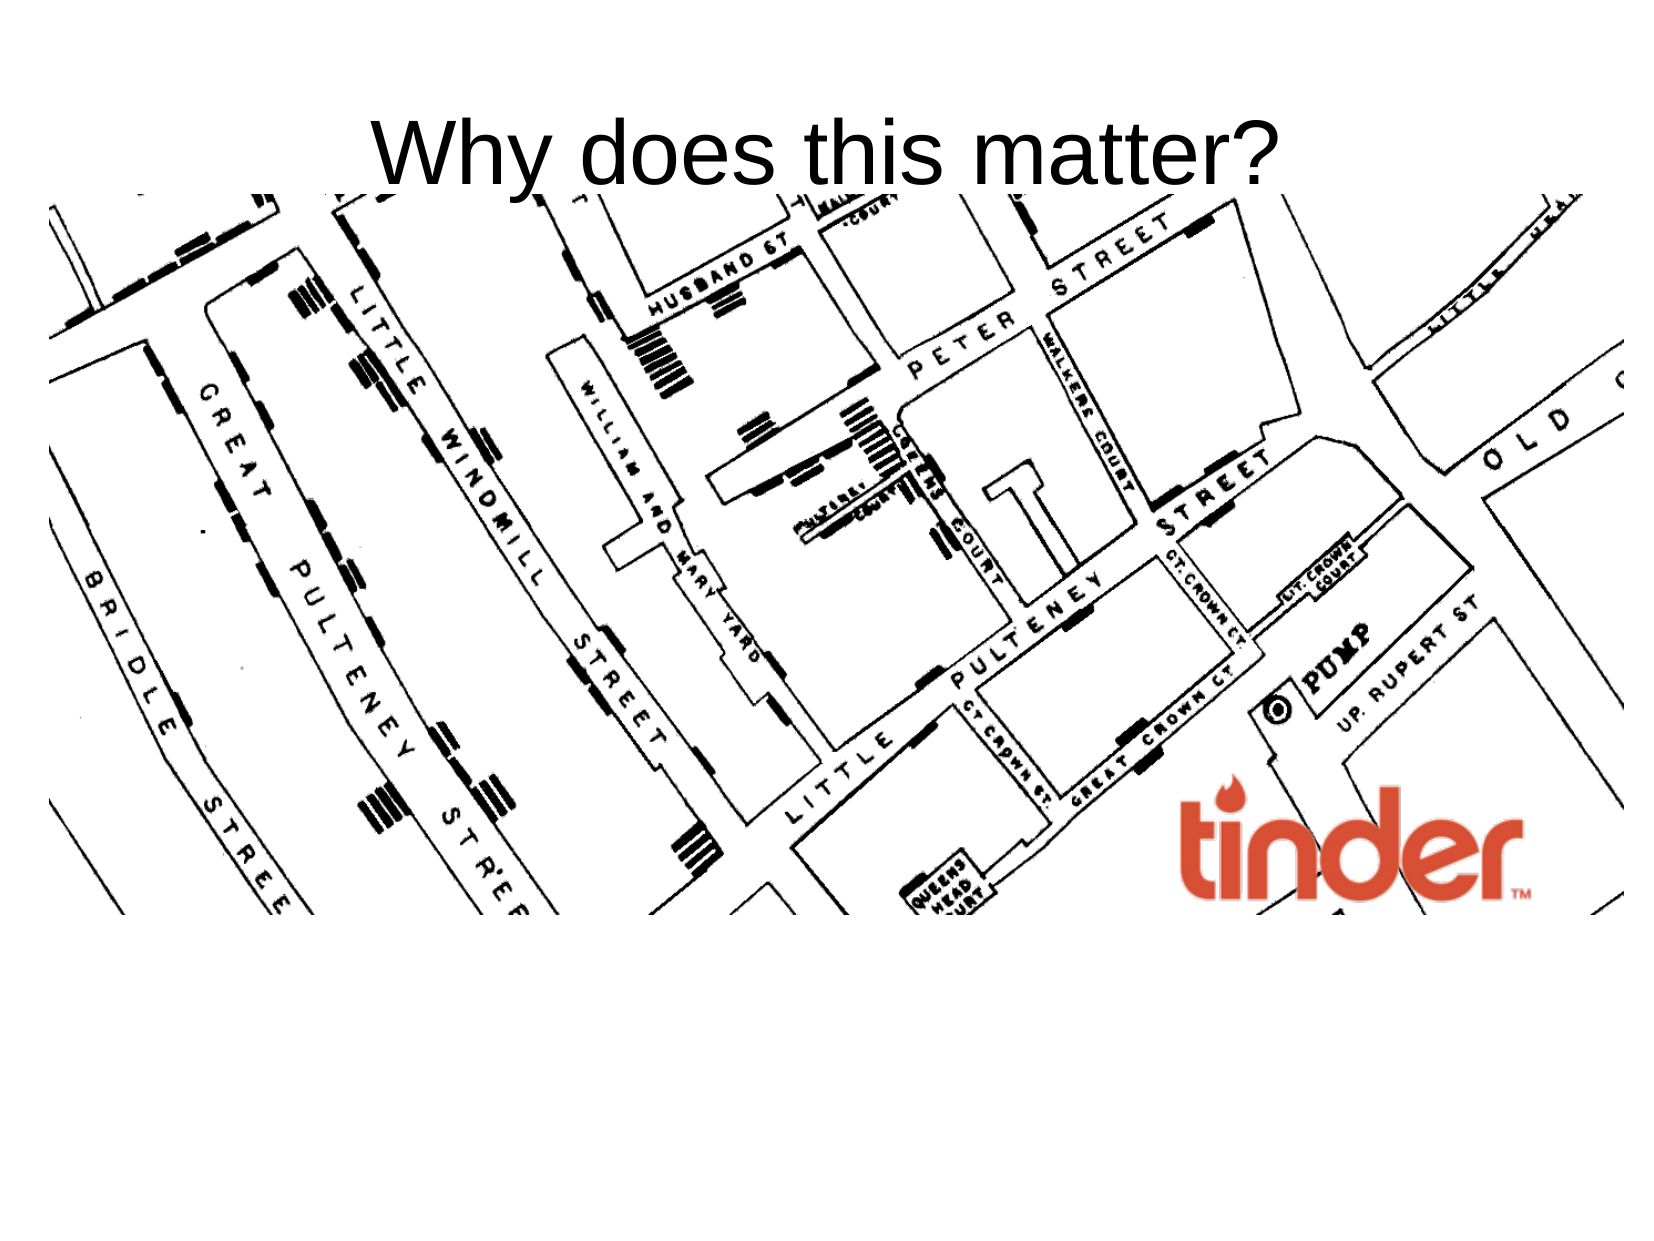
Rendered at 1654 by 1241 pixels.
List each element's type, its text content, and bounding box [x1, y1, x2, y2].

title Why does this matter? [82, 49, 1571, 257]
picture [49, 194, 1624, 916]
